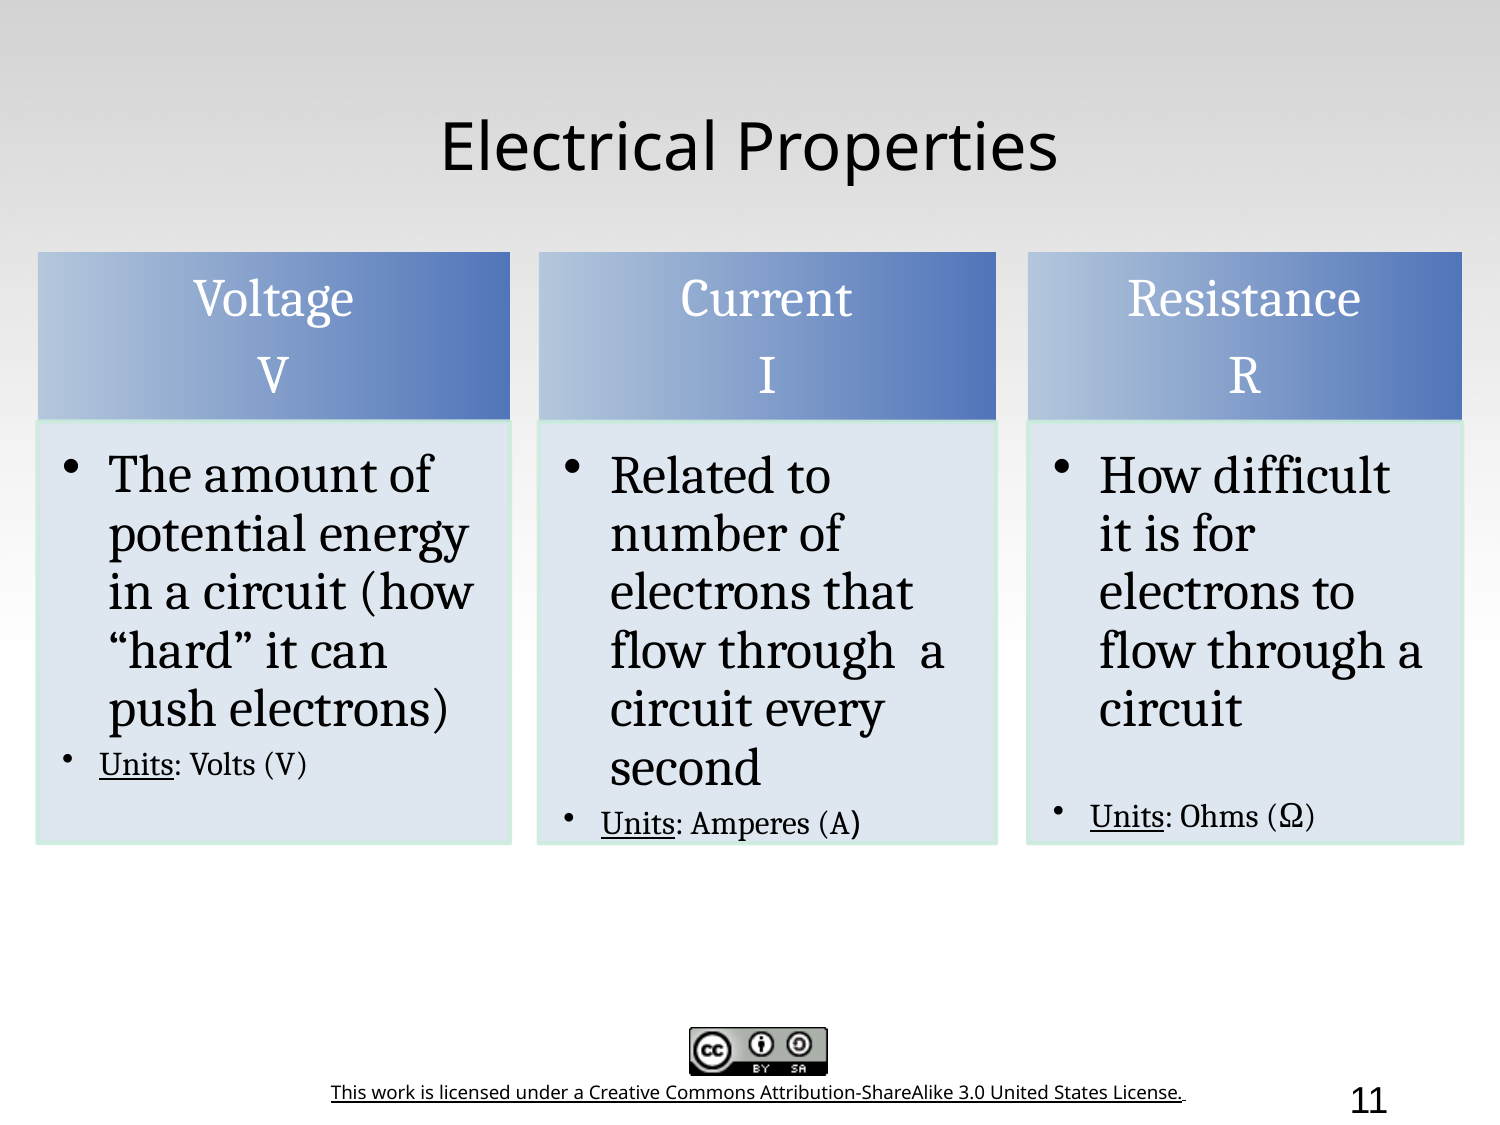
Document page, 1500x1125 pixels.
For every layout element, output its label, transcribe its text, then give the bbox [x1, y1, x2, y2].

title Electrical Properties [112, 49, 1388, 238]
text_box How difficult it is for electrons to flow through a circuit Units: Ohms (Ω) [1028, 421, 1463, 844]
text_box The amount of potential energy in a circuit (how “hard” it can push electrons) Units: Volts (V) [37, 421, 510, 843]
text_box Current I [538, 252, 996, 421]
text_box Related to number of electrons that flow through a circuit every second Units: Amperes (A) [538, 421, 996, 844]
chart [730, 682, 849, 742]
picture [0, 0, 1500, 1125]
text_box Voltage V [37, 252, 510, 421]
text_box Resistance R [1027, 252, 1462, 422]
